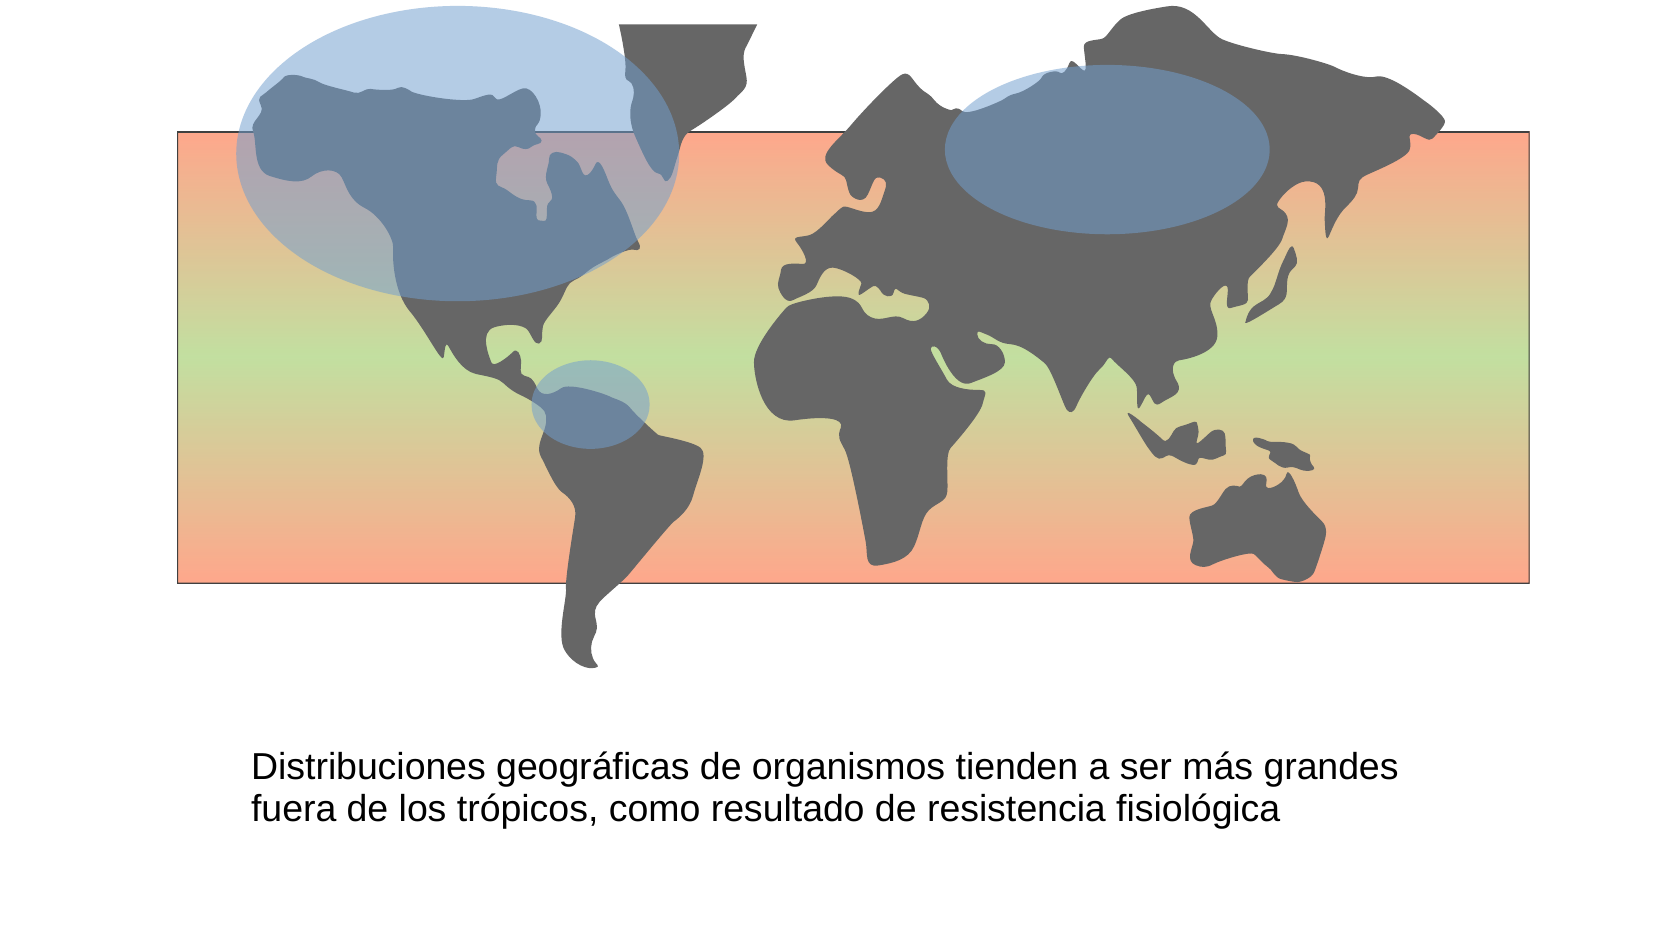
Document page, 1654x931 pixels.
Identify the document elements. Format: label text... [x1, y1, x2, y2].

text_box [531, 360, 650, 449]
picture [252, 5, 449, 97]
picture [252, 5, 1445, 669]
text_box [1445, 131, 1530, 584]
text_box [177, 5, 680, 584]
text_box [944, 64, 1270, 235]
text_box Distribuciones geográficas de organismos tienden a ser más grandes fuera de los trópicos, como resultado de resistencia fisiológica [236, 738, 1477, 837]
